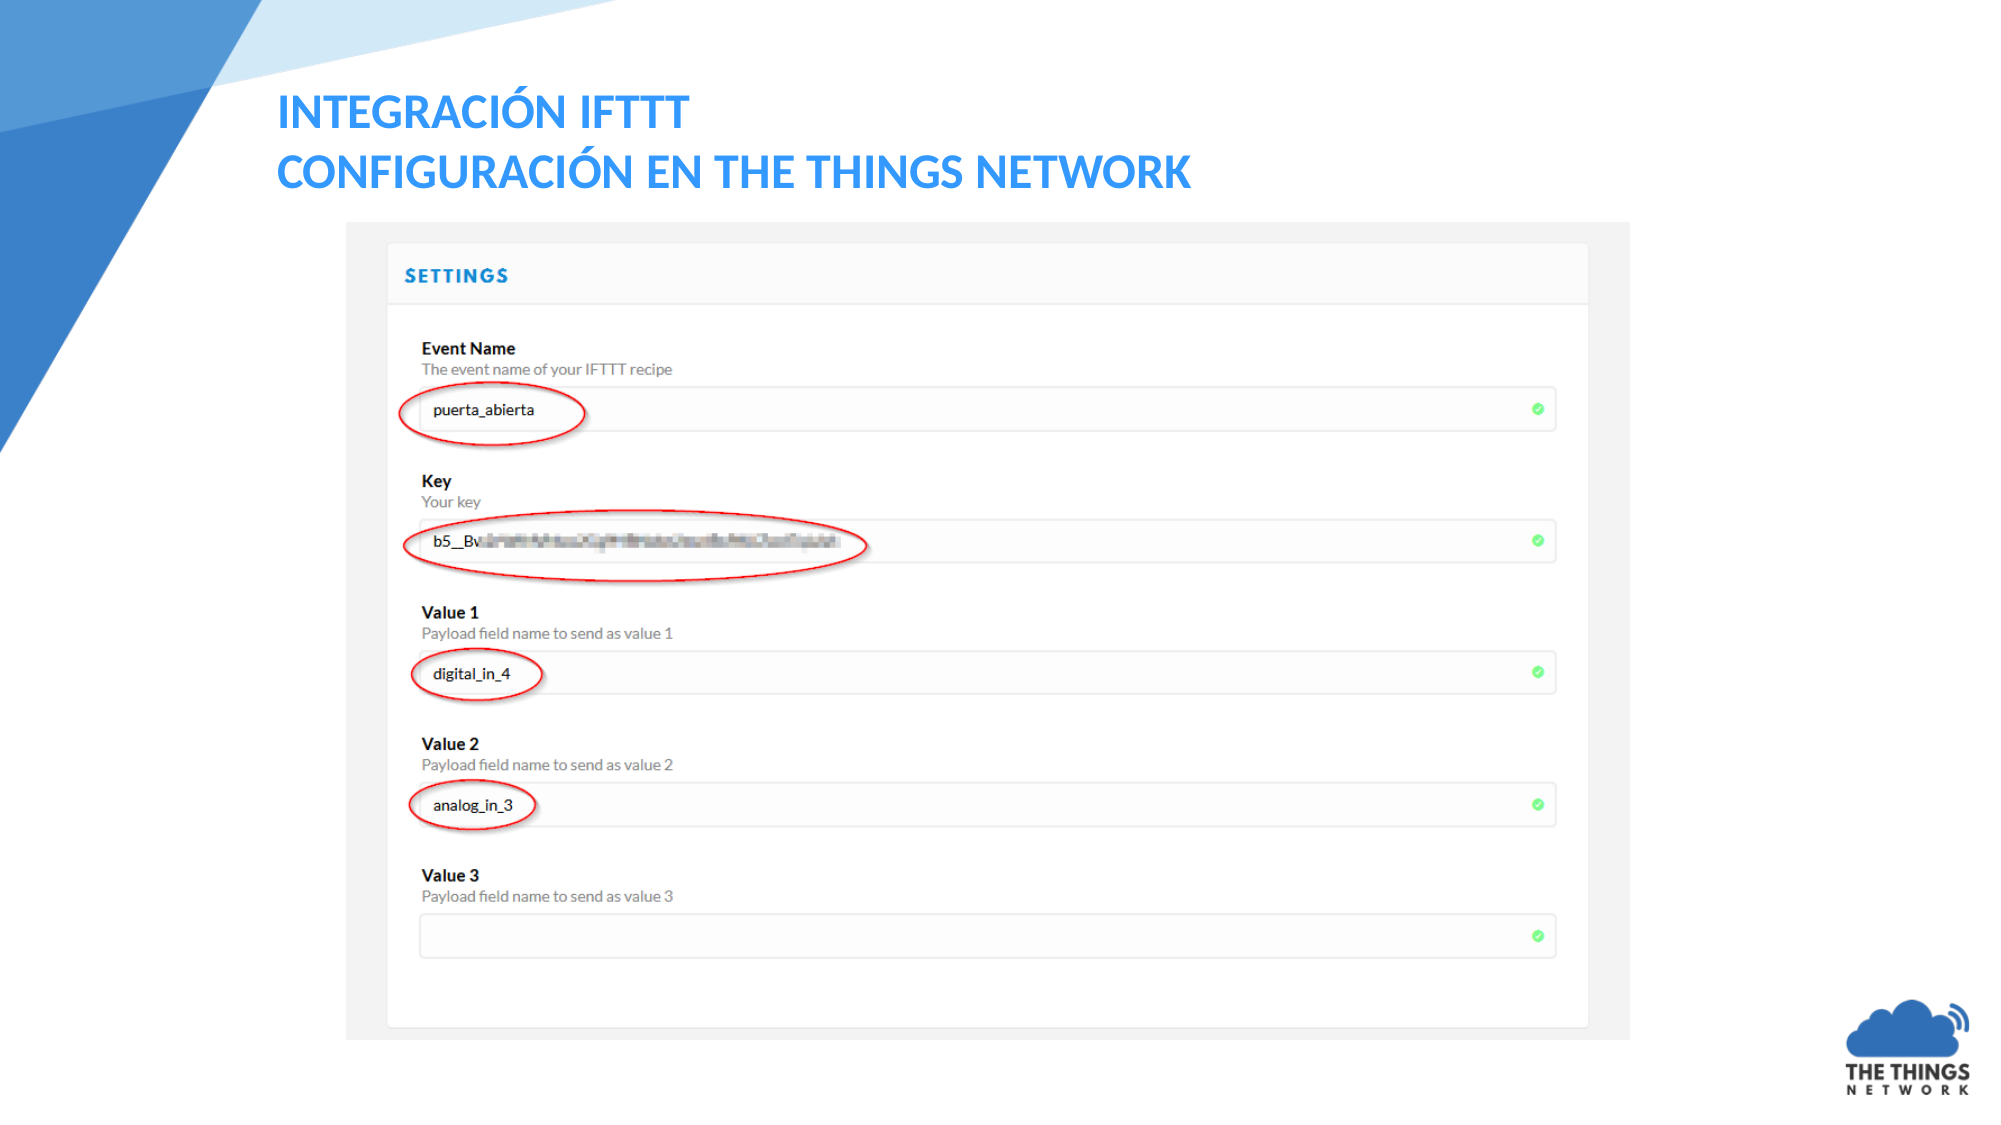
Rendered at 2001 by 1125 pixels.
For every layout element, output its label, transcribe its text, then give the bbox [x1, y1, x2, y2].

text_box INTEGRACIÓN IFTTT CONFIGURACIÓN EN THE THINGS NETWORK [99, 44, 1900, 233]
picture [0, 0, 1970, 1095]
